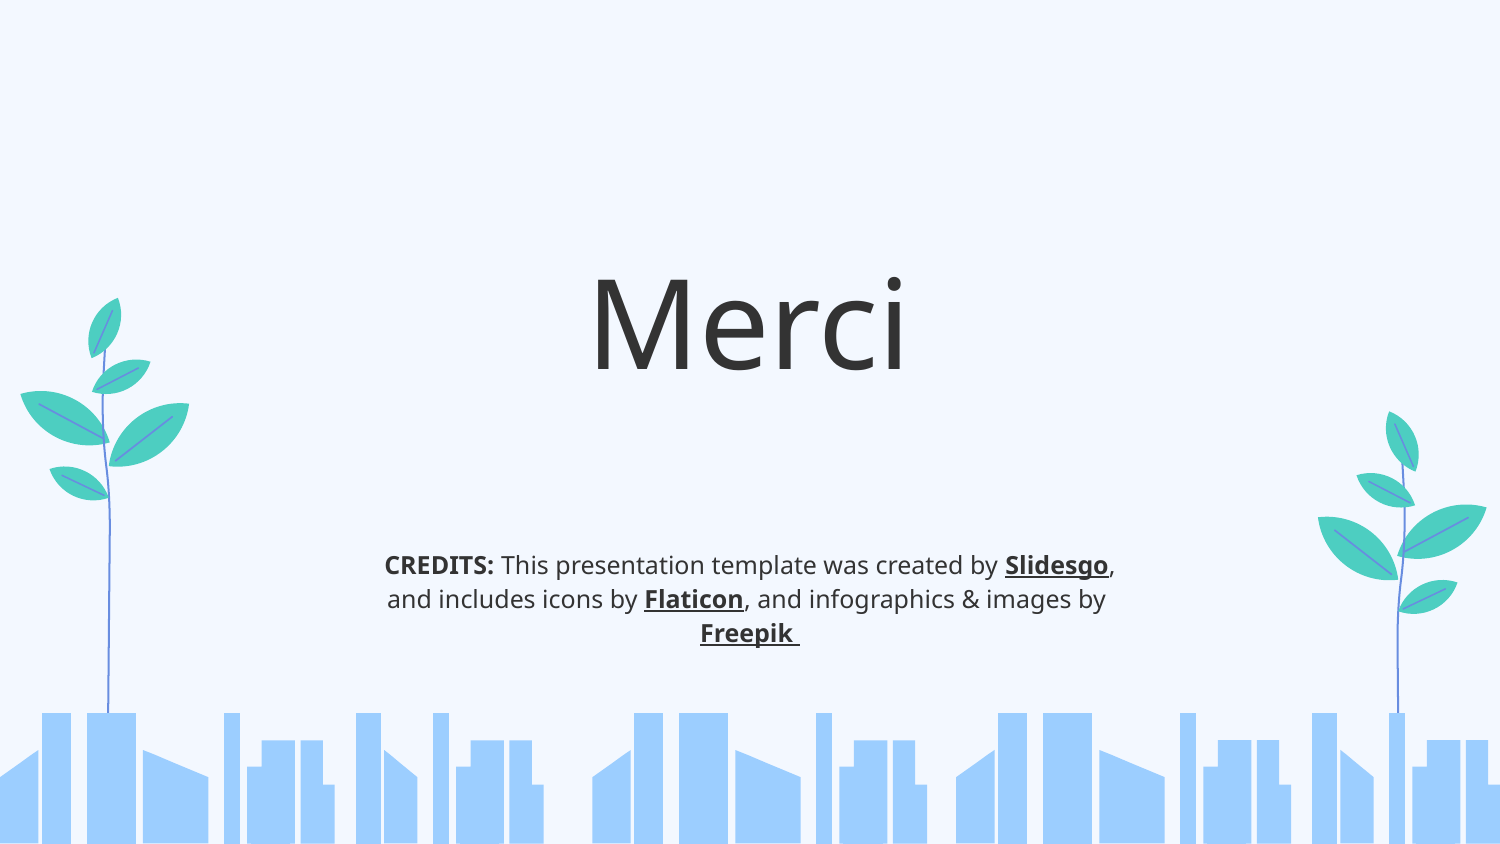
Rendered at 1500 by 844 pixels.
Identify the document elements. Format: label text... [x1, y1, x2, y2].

title Merci [383, 236, 1114, 410]
